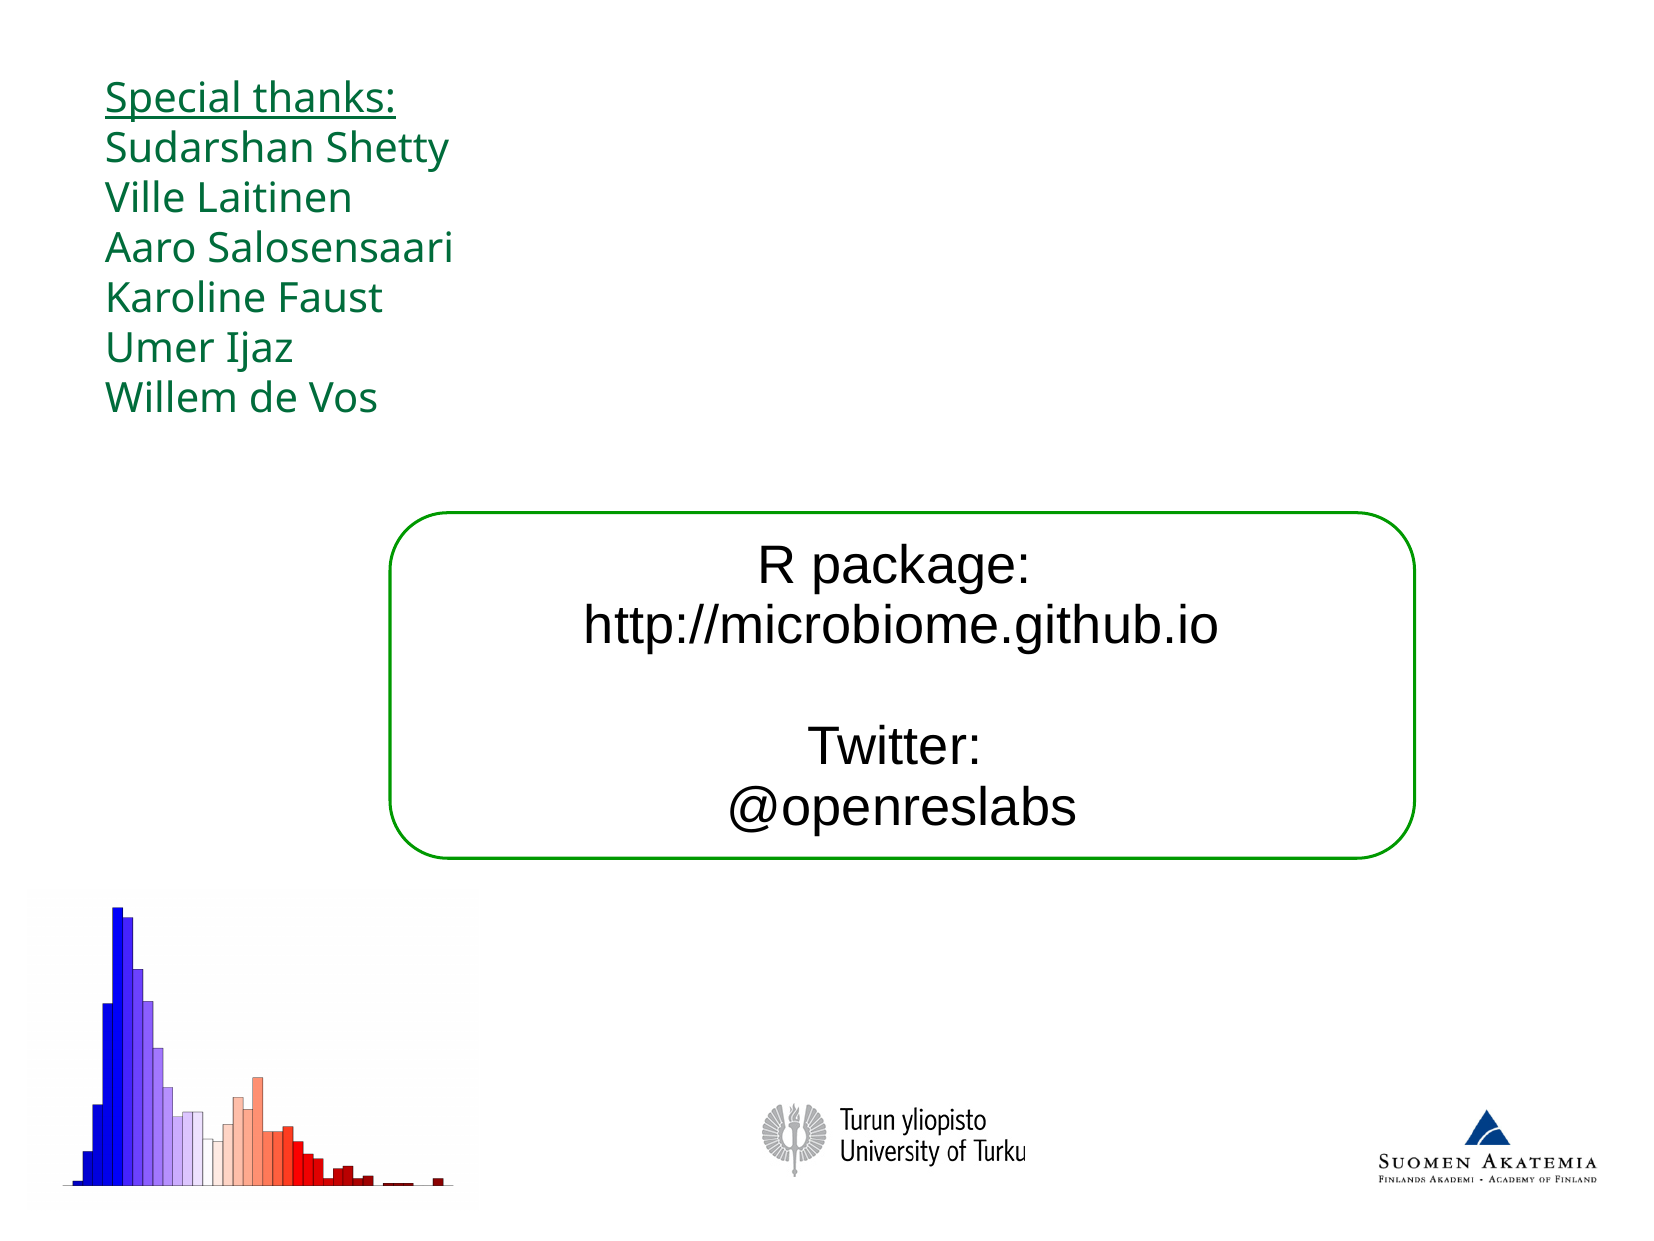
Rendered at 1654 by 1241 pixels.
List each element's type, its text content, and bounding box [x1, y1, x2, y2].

text_box R package: http://microbiome.github.io Twitter: @openreslabs [390, 512, 1415, 859]
text_box Special thanks: Sudarshan Shetty Ville Laitinen Aaro Salosensaari Karoline Faust Umer Ijaz Willem de Vos [89, 63, 583, 345]
picture [1369, 1101, 1614, 1191]
picture [762, 1103, 1025, 1177]
picture [27, 889, 479, 1211]
